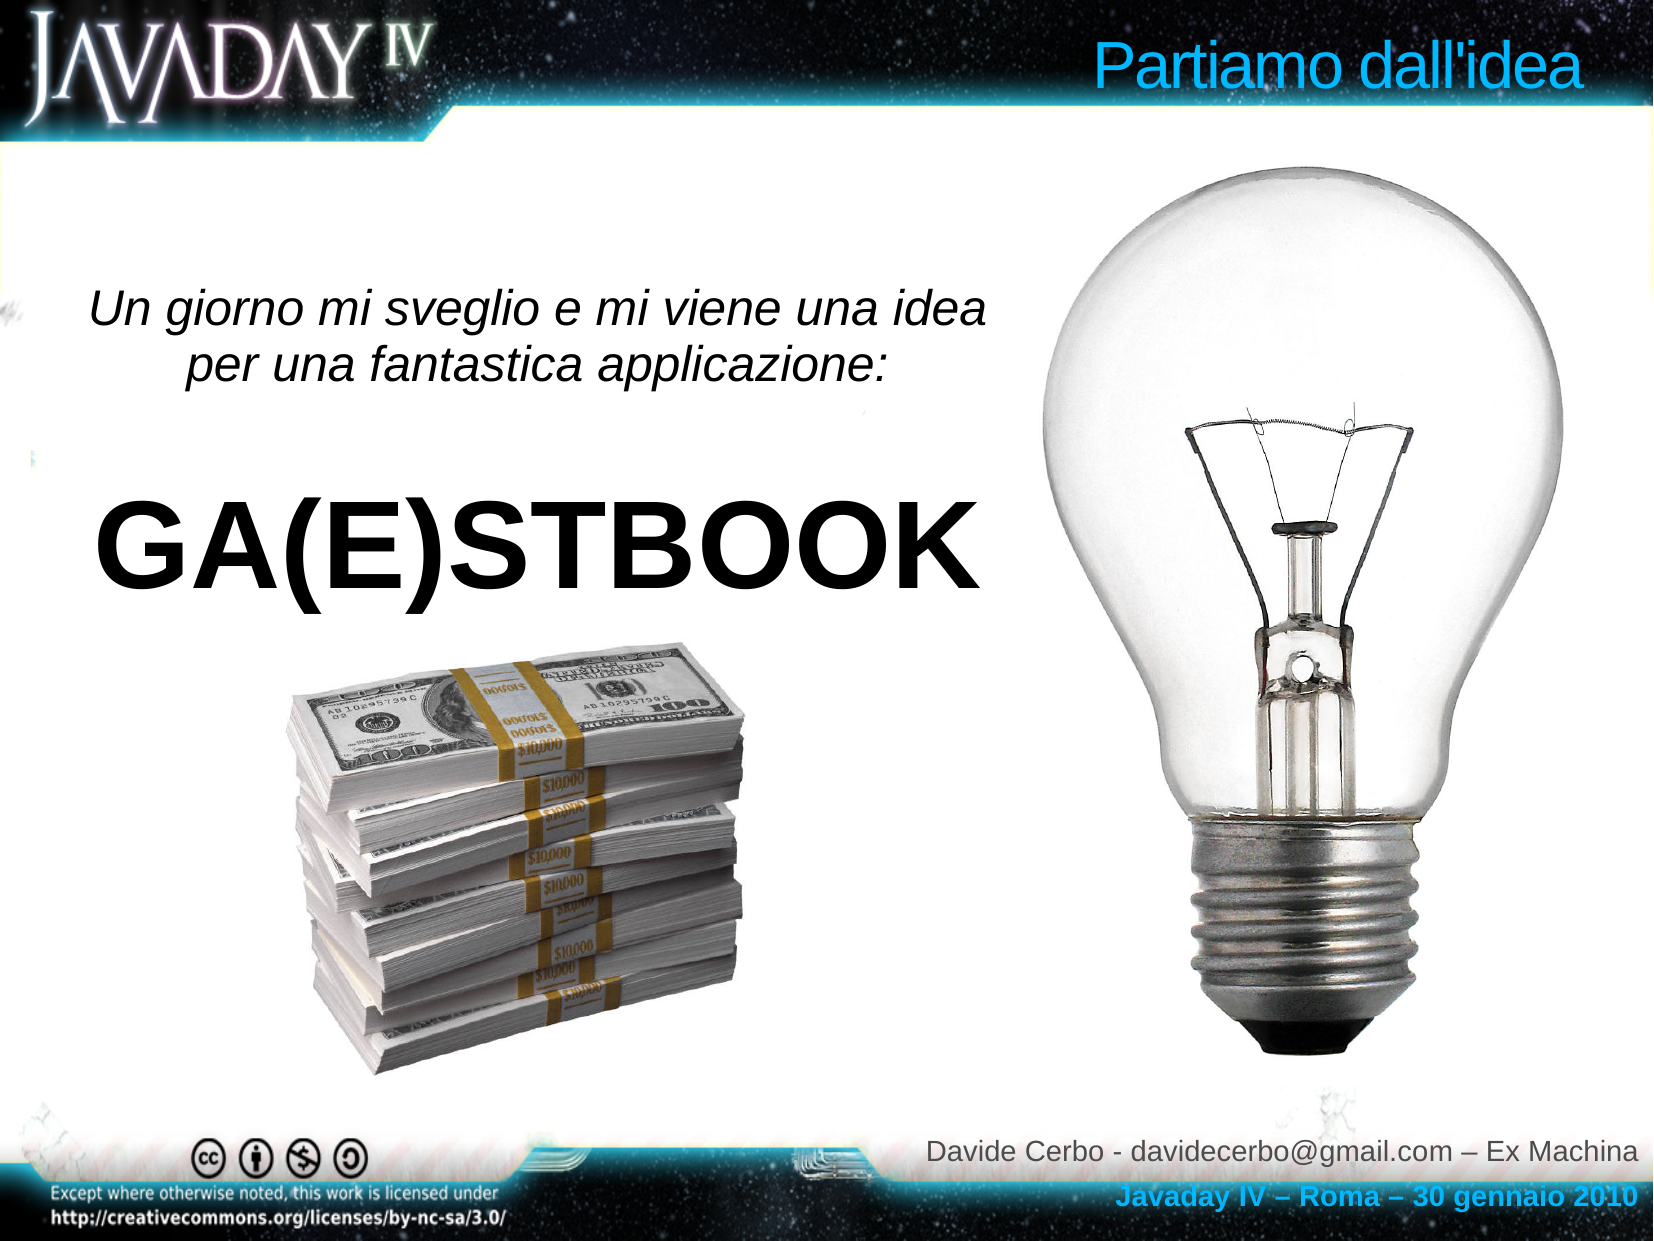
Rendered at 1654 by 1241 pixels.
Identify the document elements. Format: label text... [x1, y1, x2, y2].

title Partiamo dall'idea [108, 0, 1585, 169]
text_box Un giorno mi sveglio e mi viene una idea per una fantastica applicazione: GA(E)STBOOK [71, 272, 1004, 811]
picture [0, 0, 1653, 1241]
